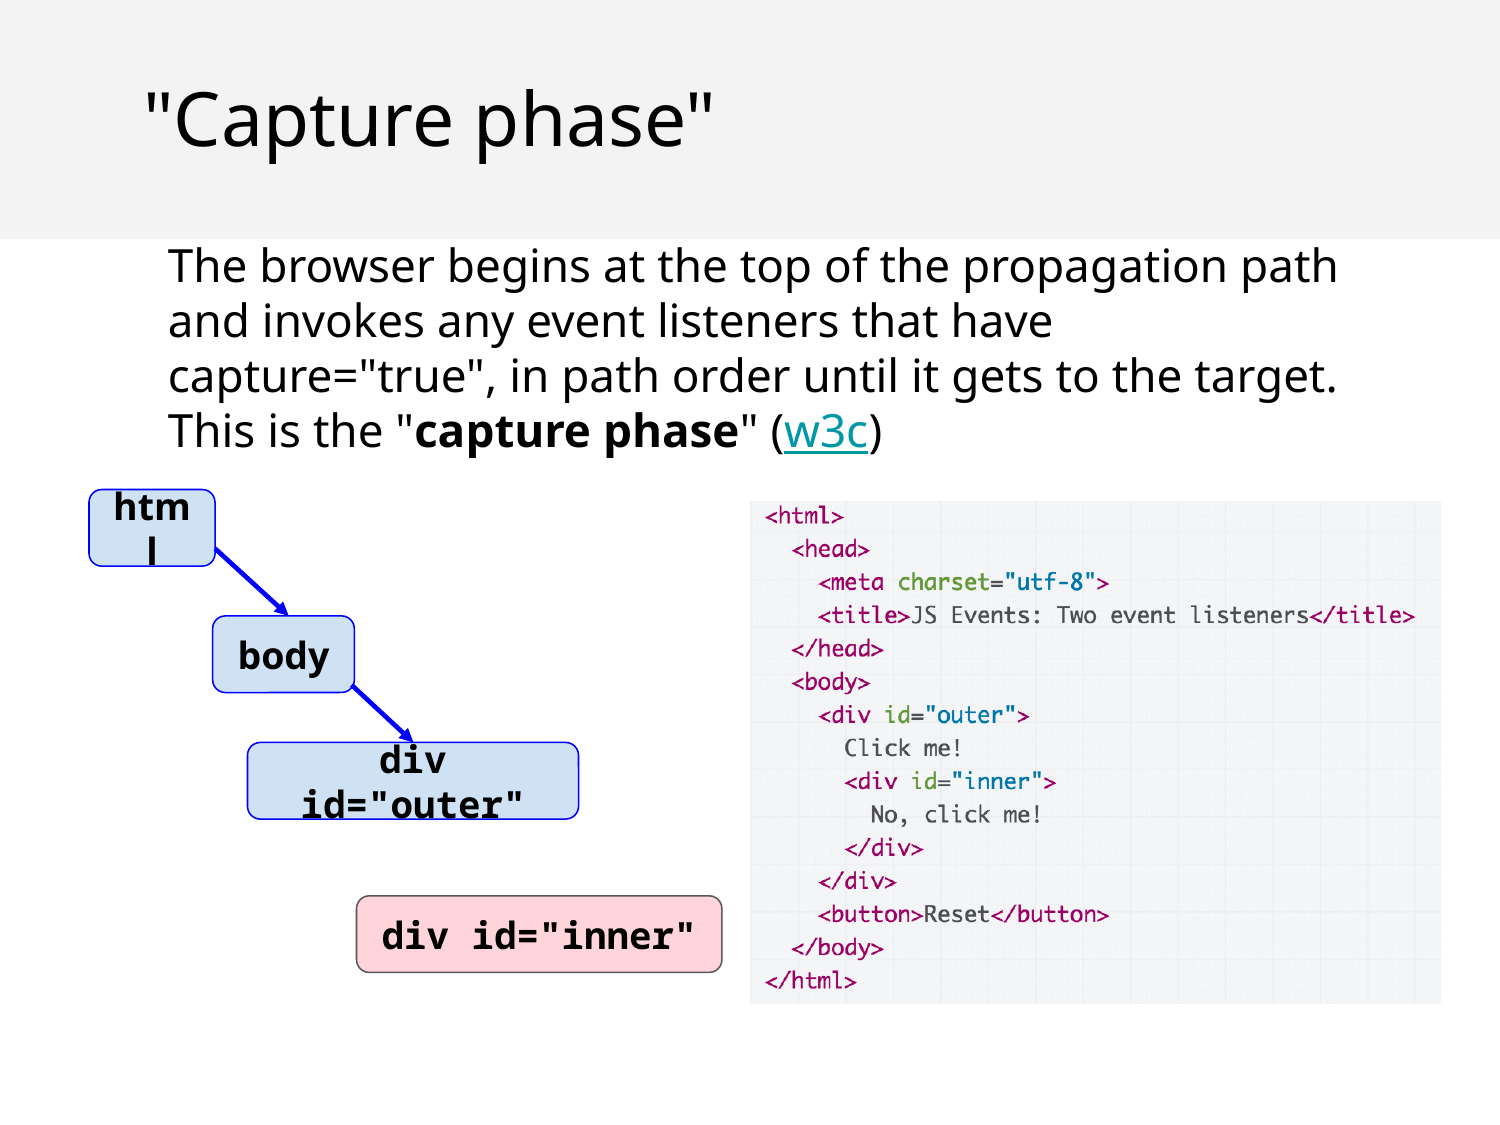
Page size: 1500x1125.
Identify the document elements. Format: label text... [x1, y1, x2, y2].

title "Capture phase" [128, 56, 1372, 183]
text_box body [212, 615, 355, 693]
text_box div id="outer" [247, 742, 579, 820]
text_box html [88, 489, 216, 567]
picture [750, 501, 1441, 1004]
text_box div id="inner" [356, 895, 722, 973]
text_box The browser begins at the top of the propagation path and invokes any event listeners that have capture="true", in path order until it gets to the target. This is the "capture phase" (w3c) [152, 221, 1397, 441]
